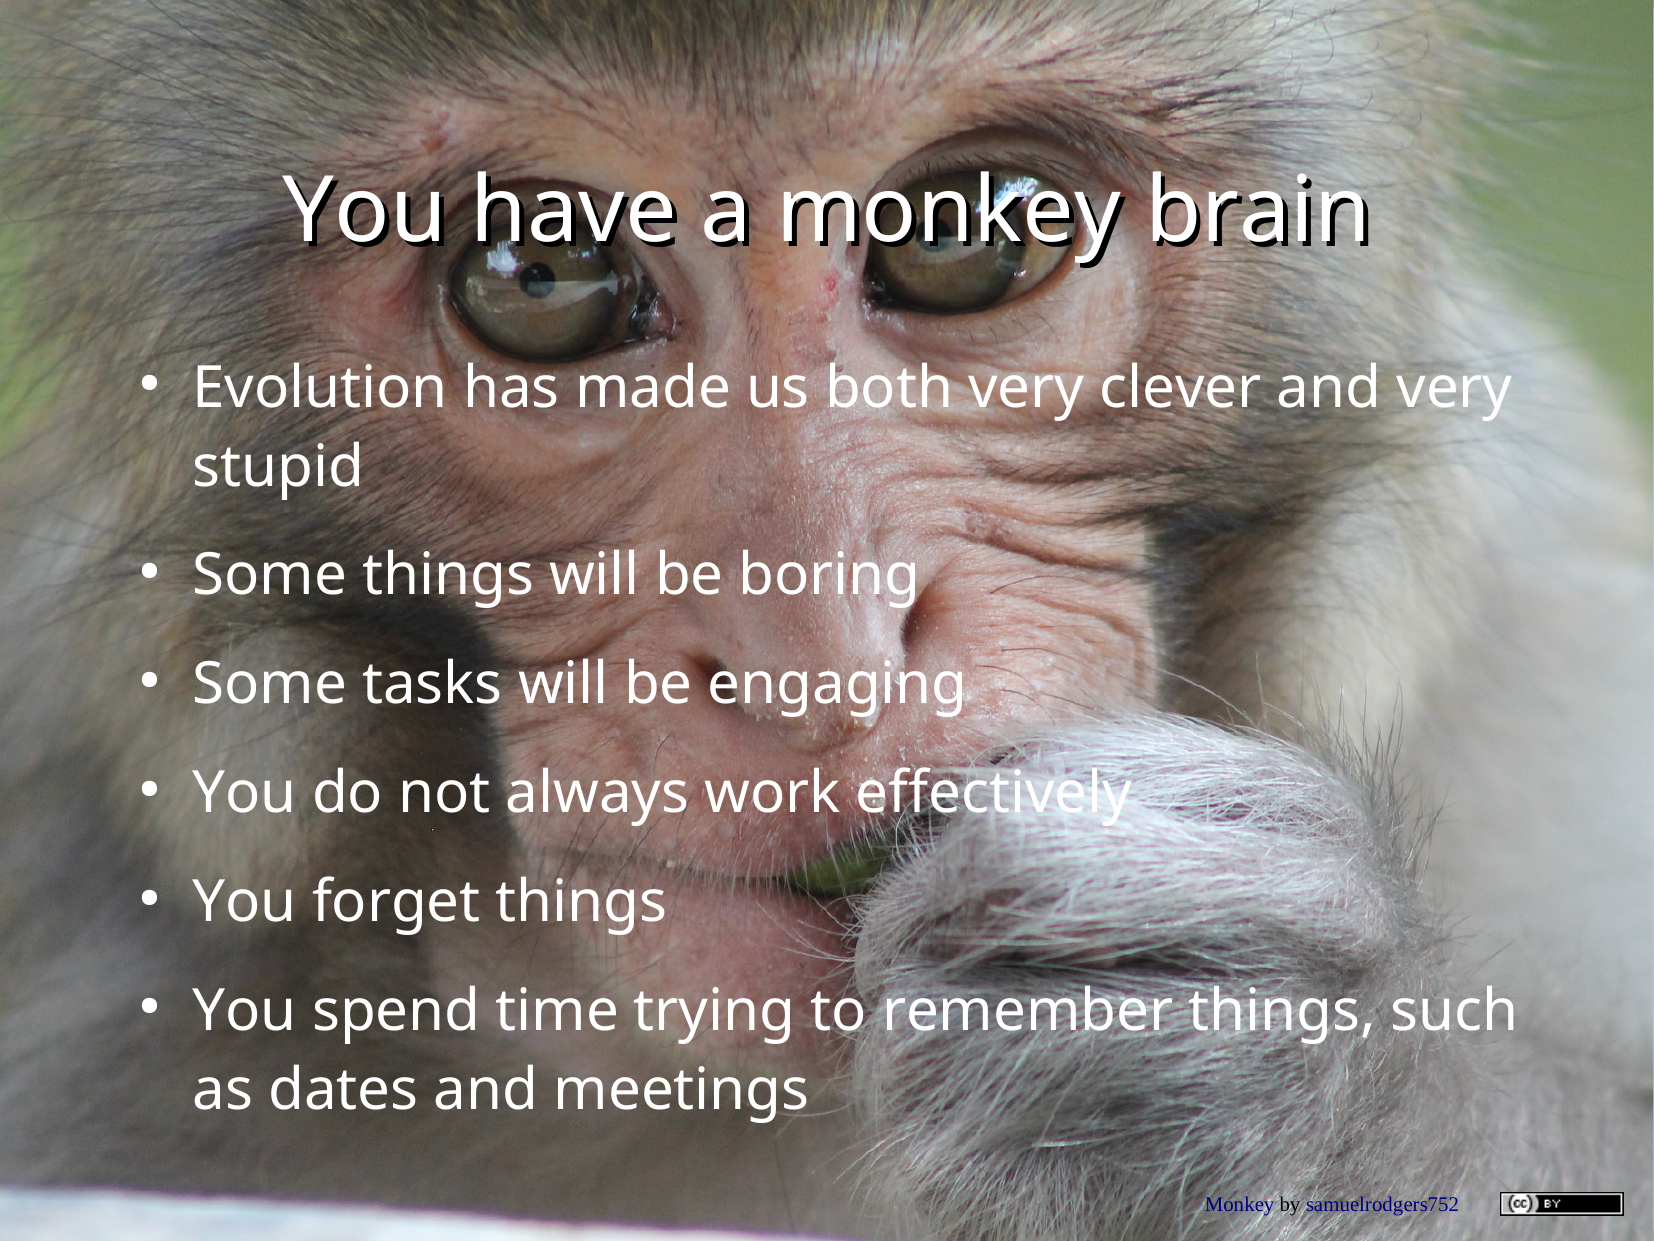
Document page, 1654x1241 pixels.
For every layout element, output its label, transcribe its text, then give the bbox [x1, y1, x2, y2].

picture [0, 0, 1654, 1241]
text_box Monkey by samuelrodgers752 [1204, 1192, 1477, 1217]
list Evolution has made us both very clever and very stupid Some things will be boring Some tasks will be engaging You do not always work effectively You forget things You spend time trying to remember things, such as dates and meetings [121, 344, 1534, 1127]
title You have a monkey brain [121, 102, 1534, 310]
